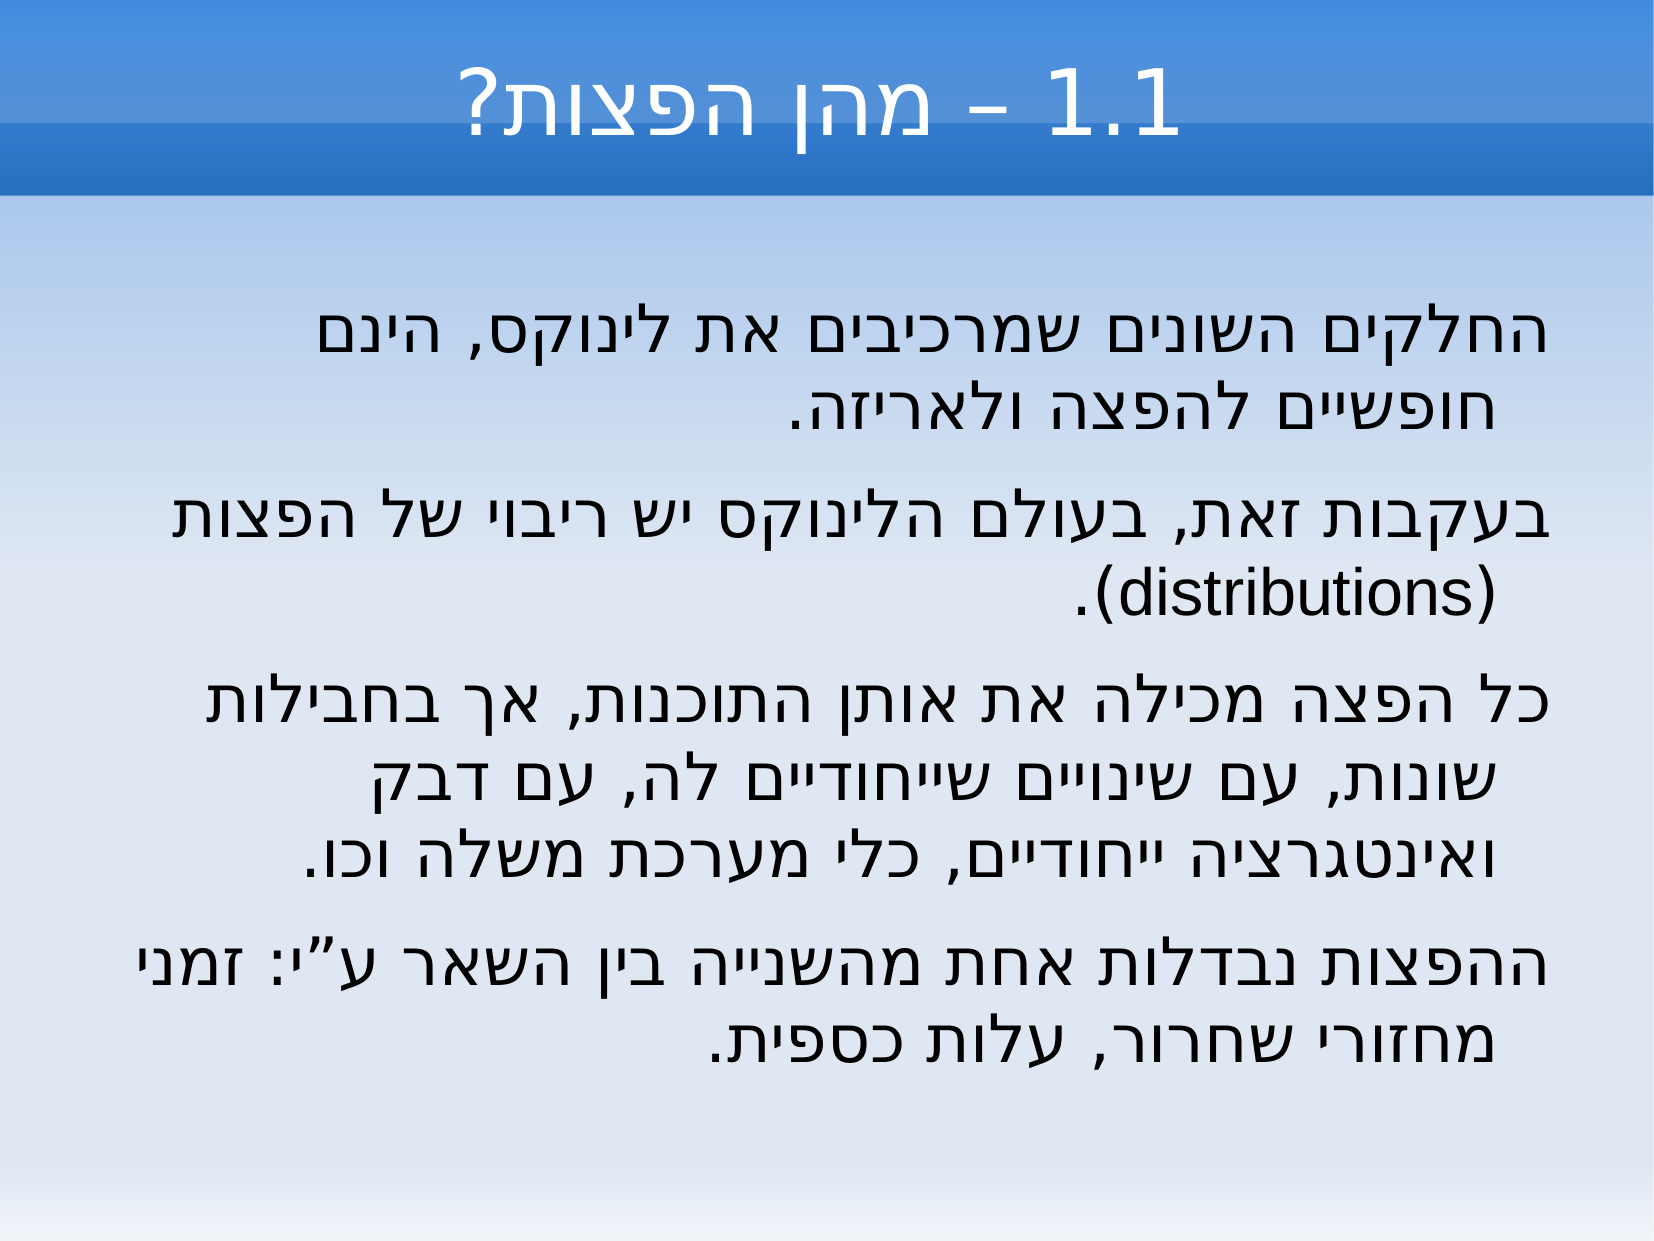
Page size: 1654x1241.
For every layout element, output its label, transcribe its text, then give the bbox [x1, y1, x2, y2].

list החלקים השונים שמרכיבים את לינוקס, הינם חופשיים להפצה ולאריזה. בעקבות זאת, בעולם הלינוקס יש ריבוי של הפצות (distributions). כל הפצה מכילה את אותן התוכנות, אך בחבילות שונות, עם שינויים שייחודיים לה, עם דבק ואינטגרציה ייחודיים, כלי מערכת משלה וכו. ההפצות נבדלות אחת מהשנייה בין השאר ע”י: זמני מחזורי שחרור, עלות כספית. [82, 290, 1571, 1094]
title 1.1 – מהן הפצות? [76, 7, 1565, 200]
picture [0, 0, 1654, 1241]
